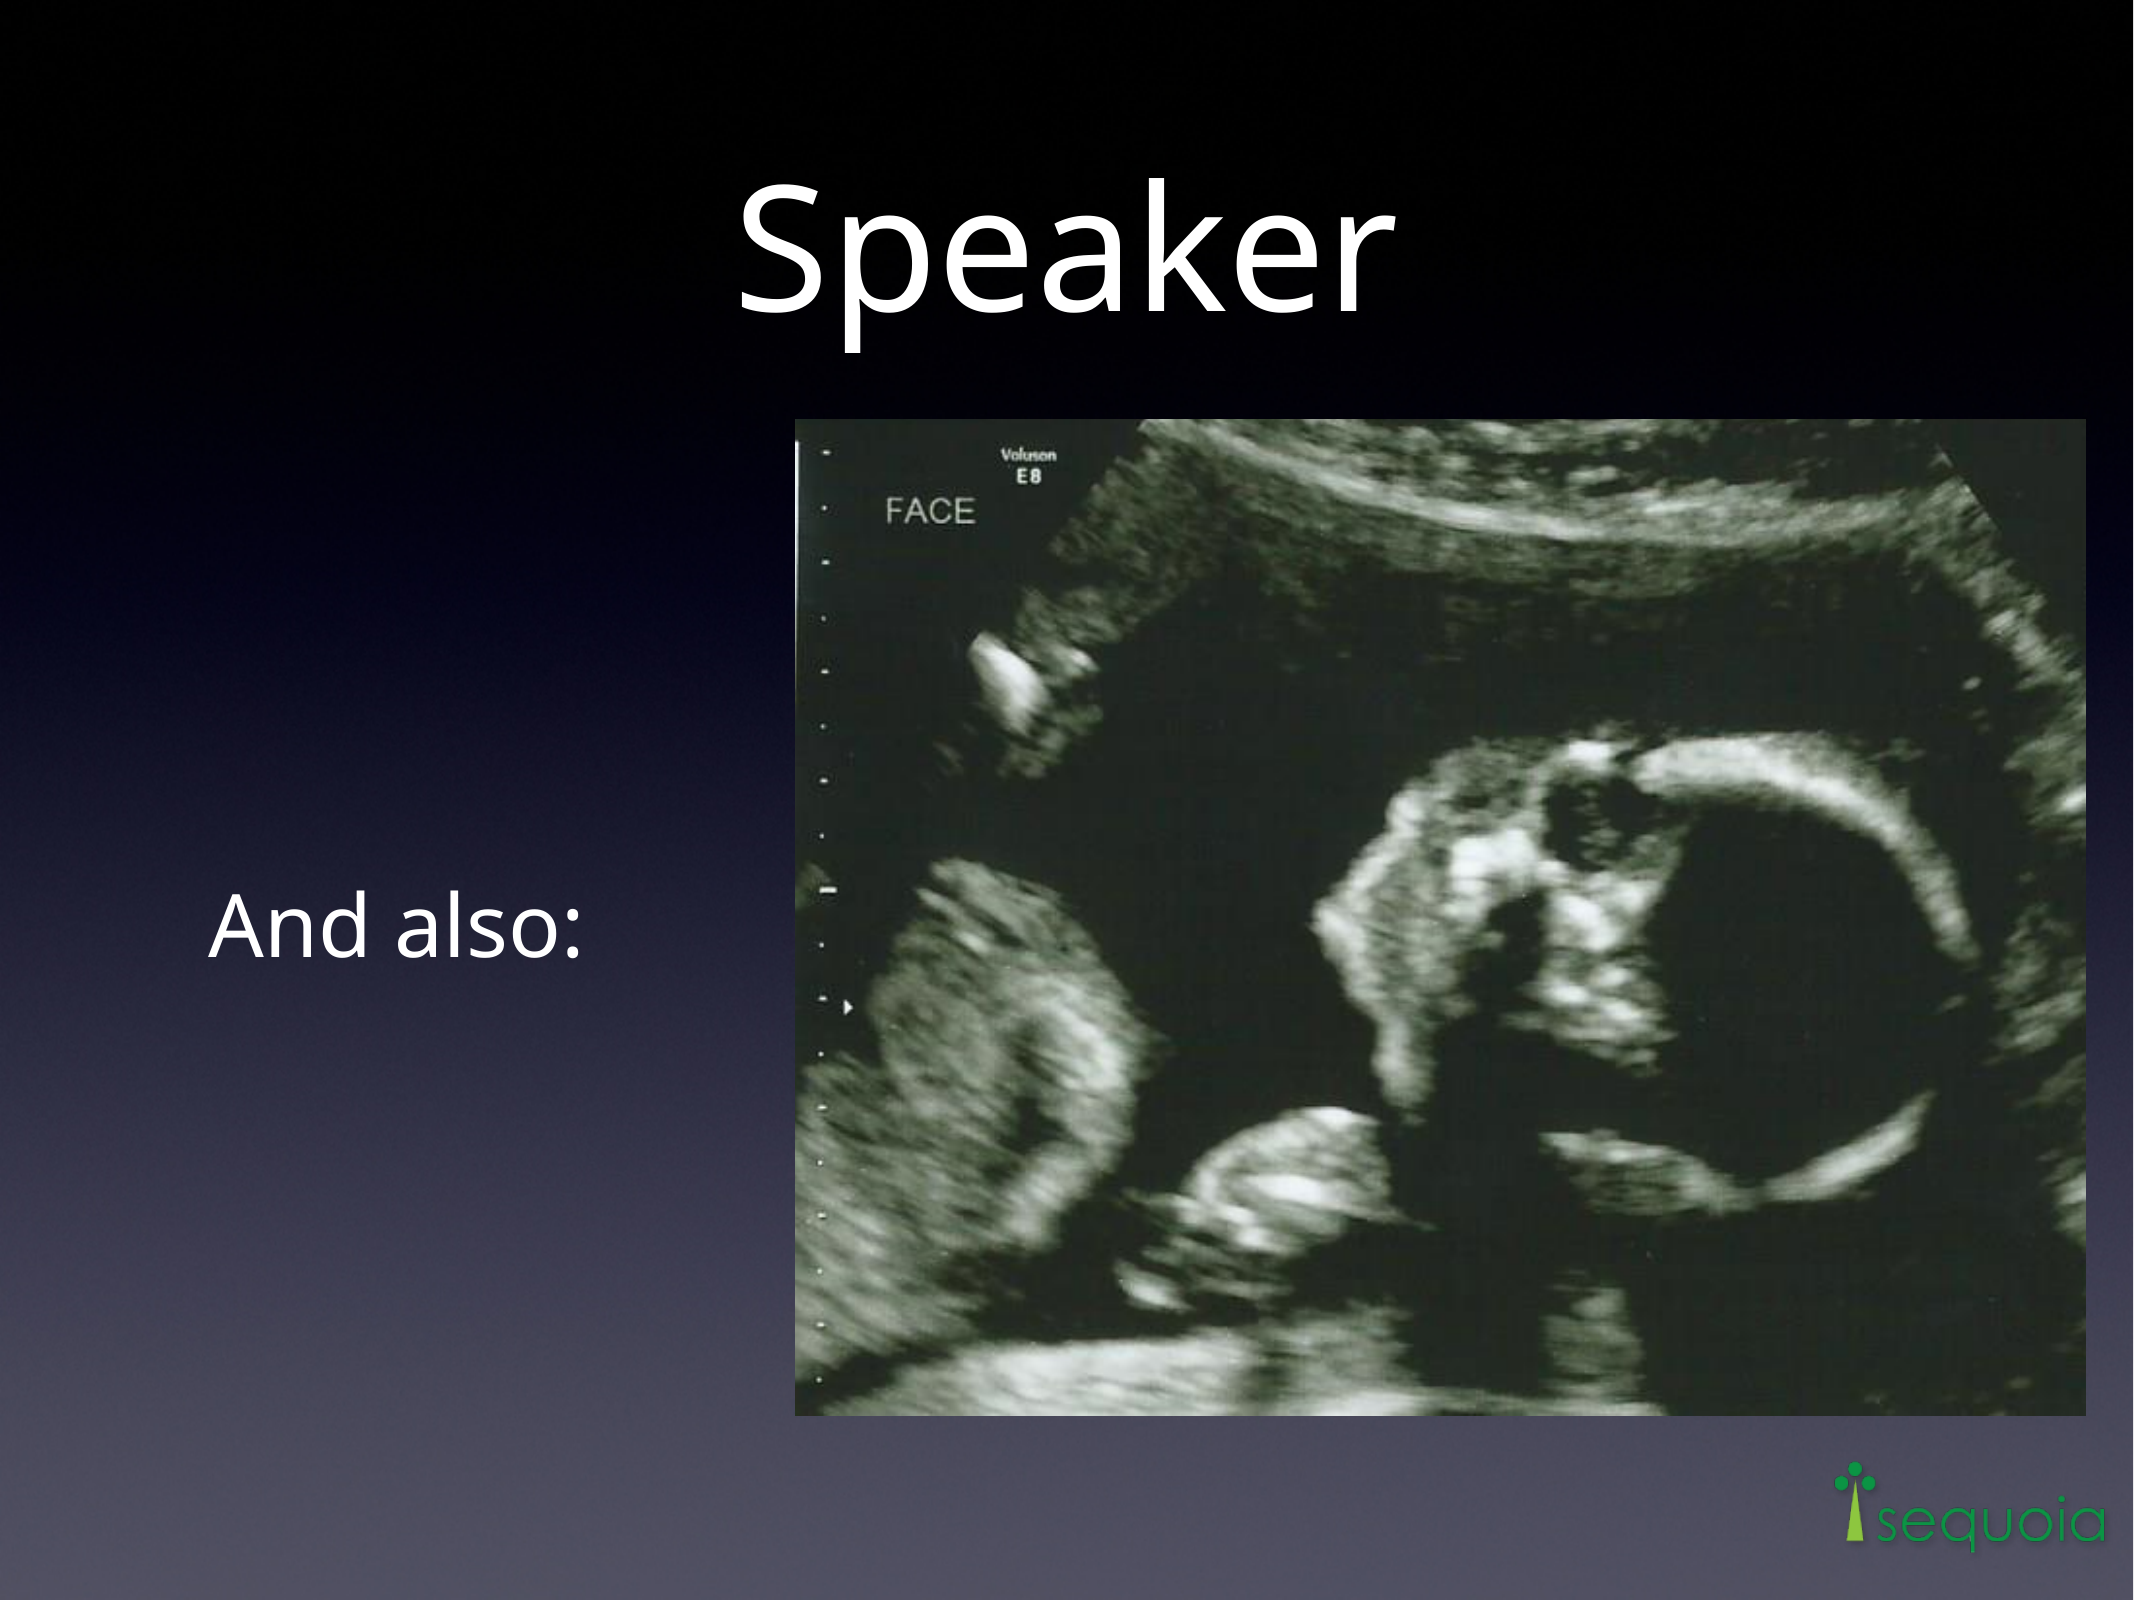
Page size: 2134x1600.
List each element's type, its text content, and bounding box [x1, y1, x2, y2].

picture [0, 0, 2134, 1600]
subtitle And also: [208, 454, 795, 1392]
title Speaker [208, 41, 1925, 442]
